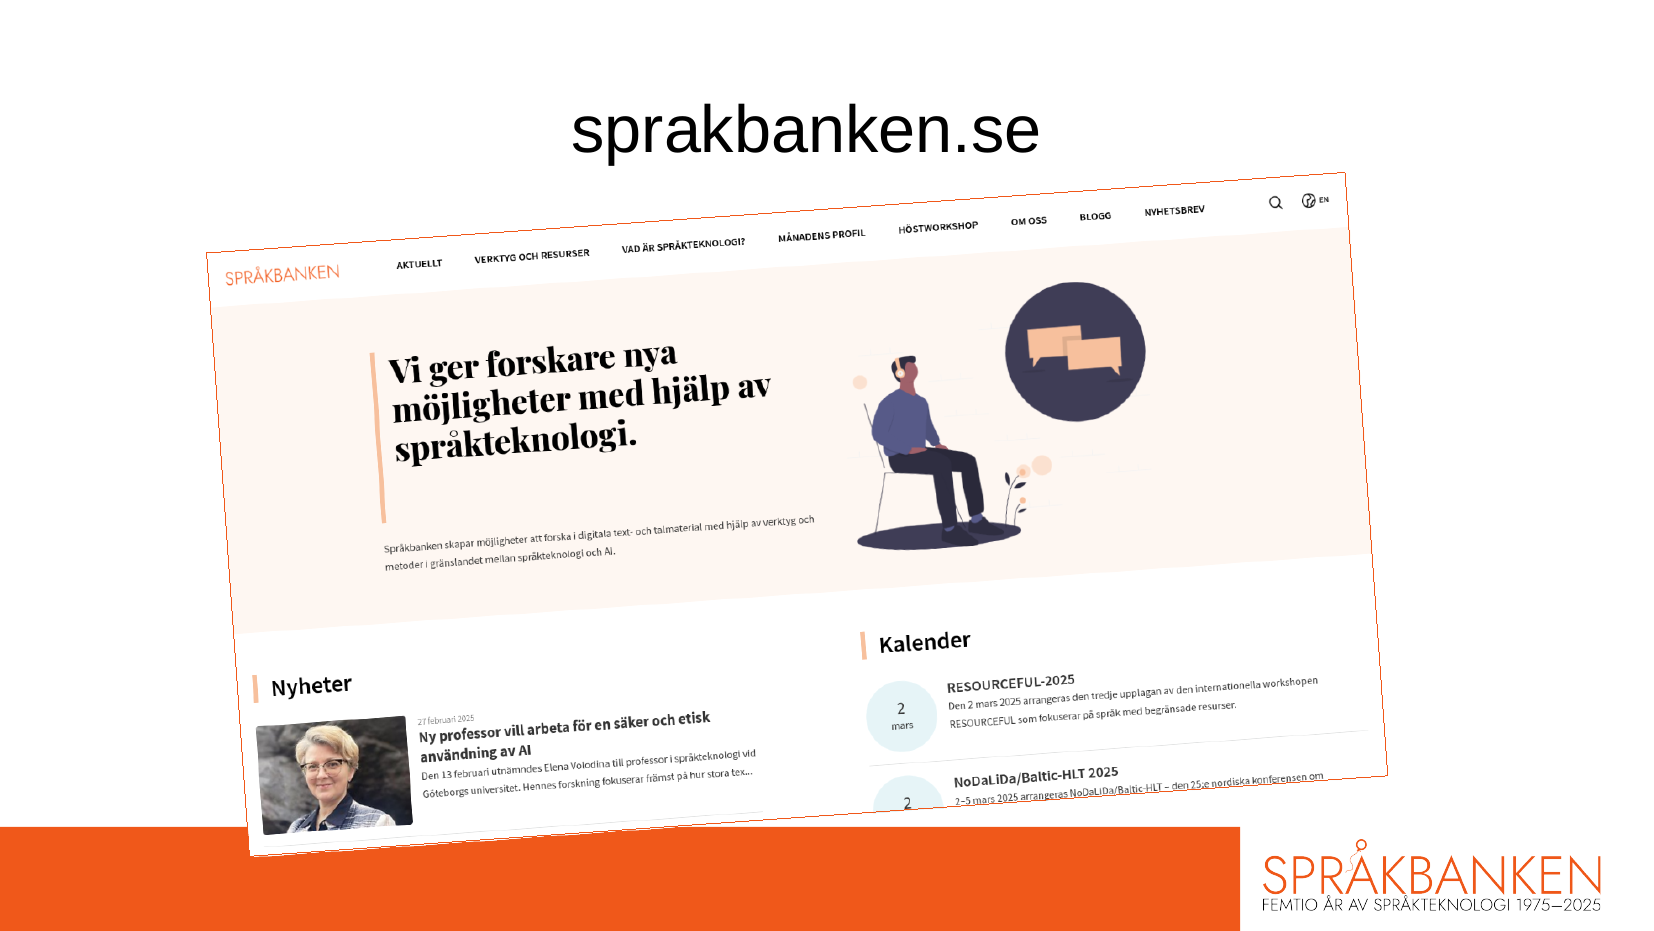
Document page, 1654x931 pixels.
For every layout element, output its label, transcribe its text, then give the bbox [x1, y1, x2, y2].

text_box sprakbanken.se [556, 84, 1087, 178]
picture [206, 172, 1388, 857]
picture [1263, 839, 1601, 911]
